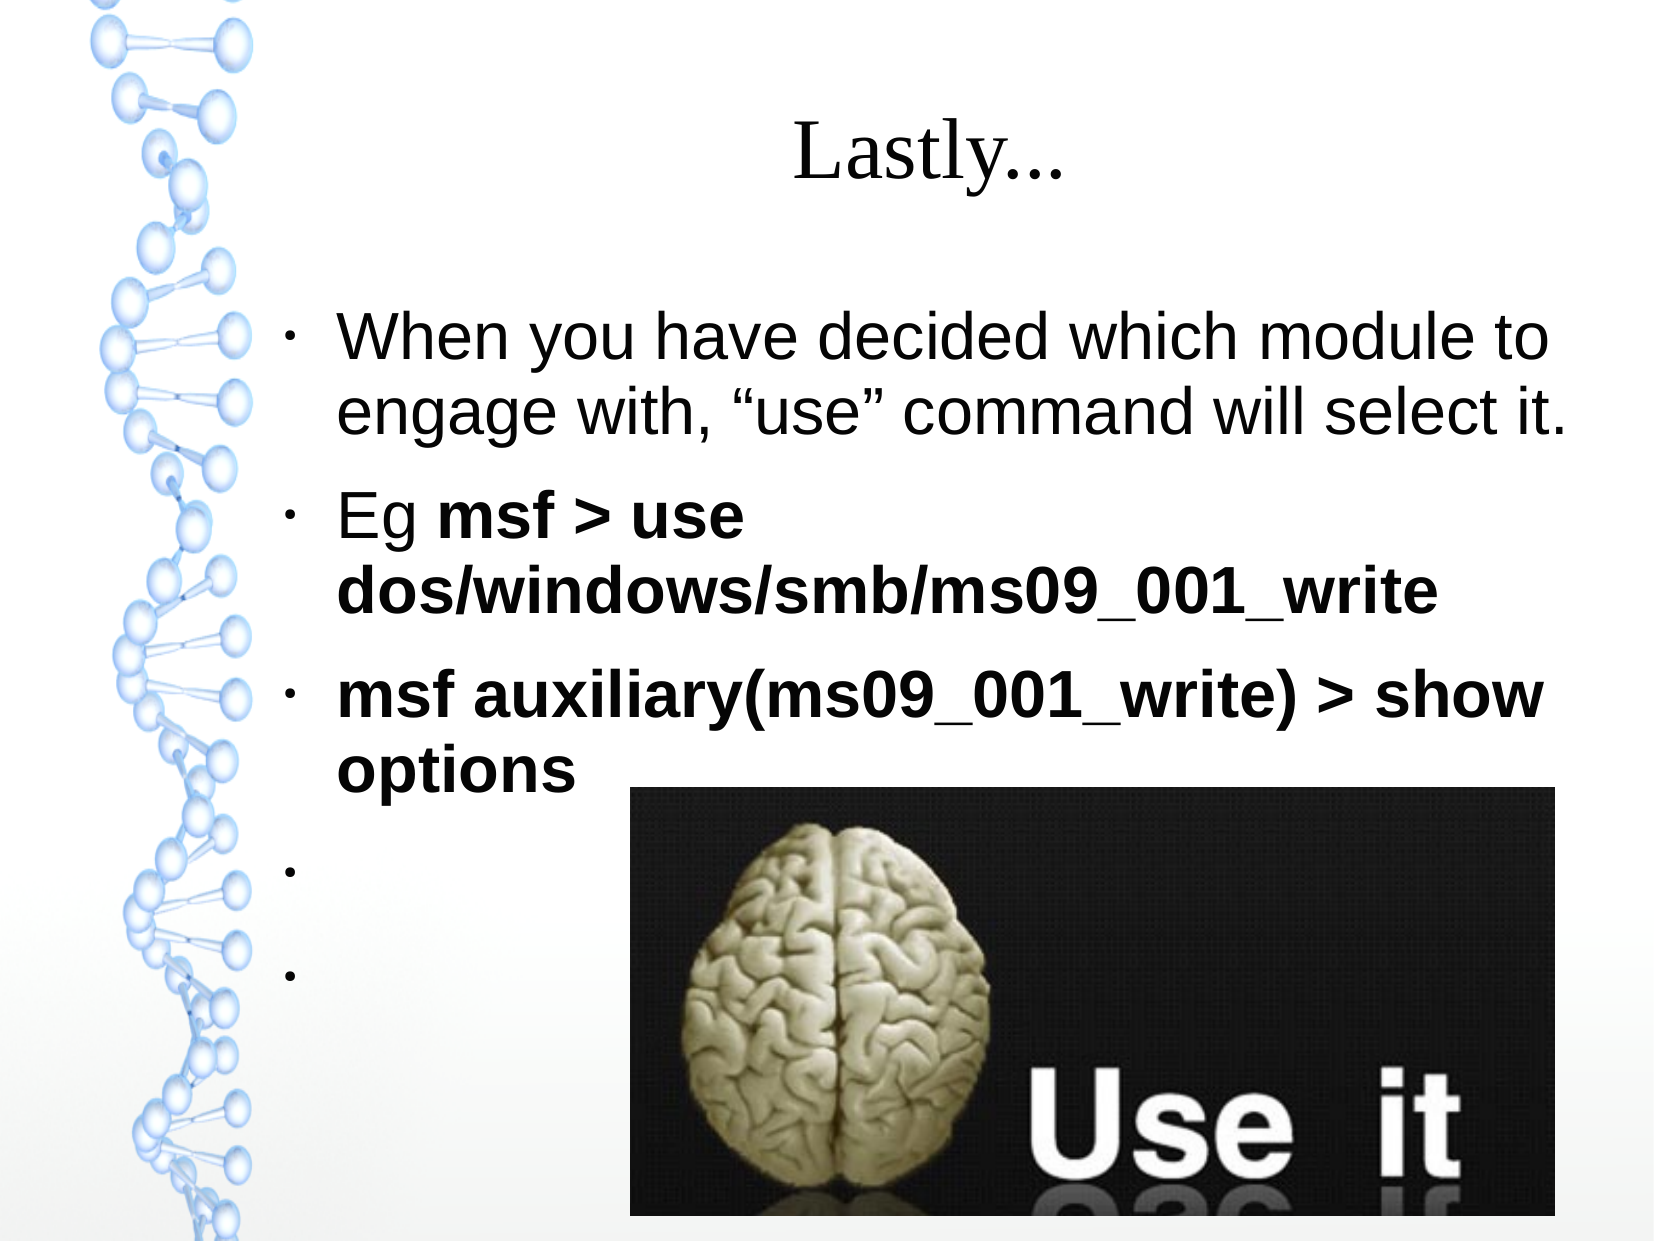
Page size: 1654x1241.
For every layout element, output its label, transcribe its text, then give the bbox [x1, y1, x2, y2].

list When you have decided which module to engage with, “use” command will select it. Eg msf > use dos/windows/smb/ms09_001_write msf auxiliary(ms09_001_write) > show options [265, 299, 1595, 1019]
title Lastly... [265, 47, 1595, 252]
picture [0, 0, 1654, 1241]
